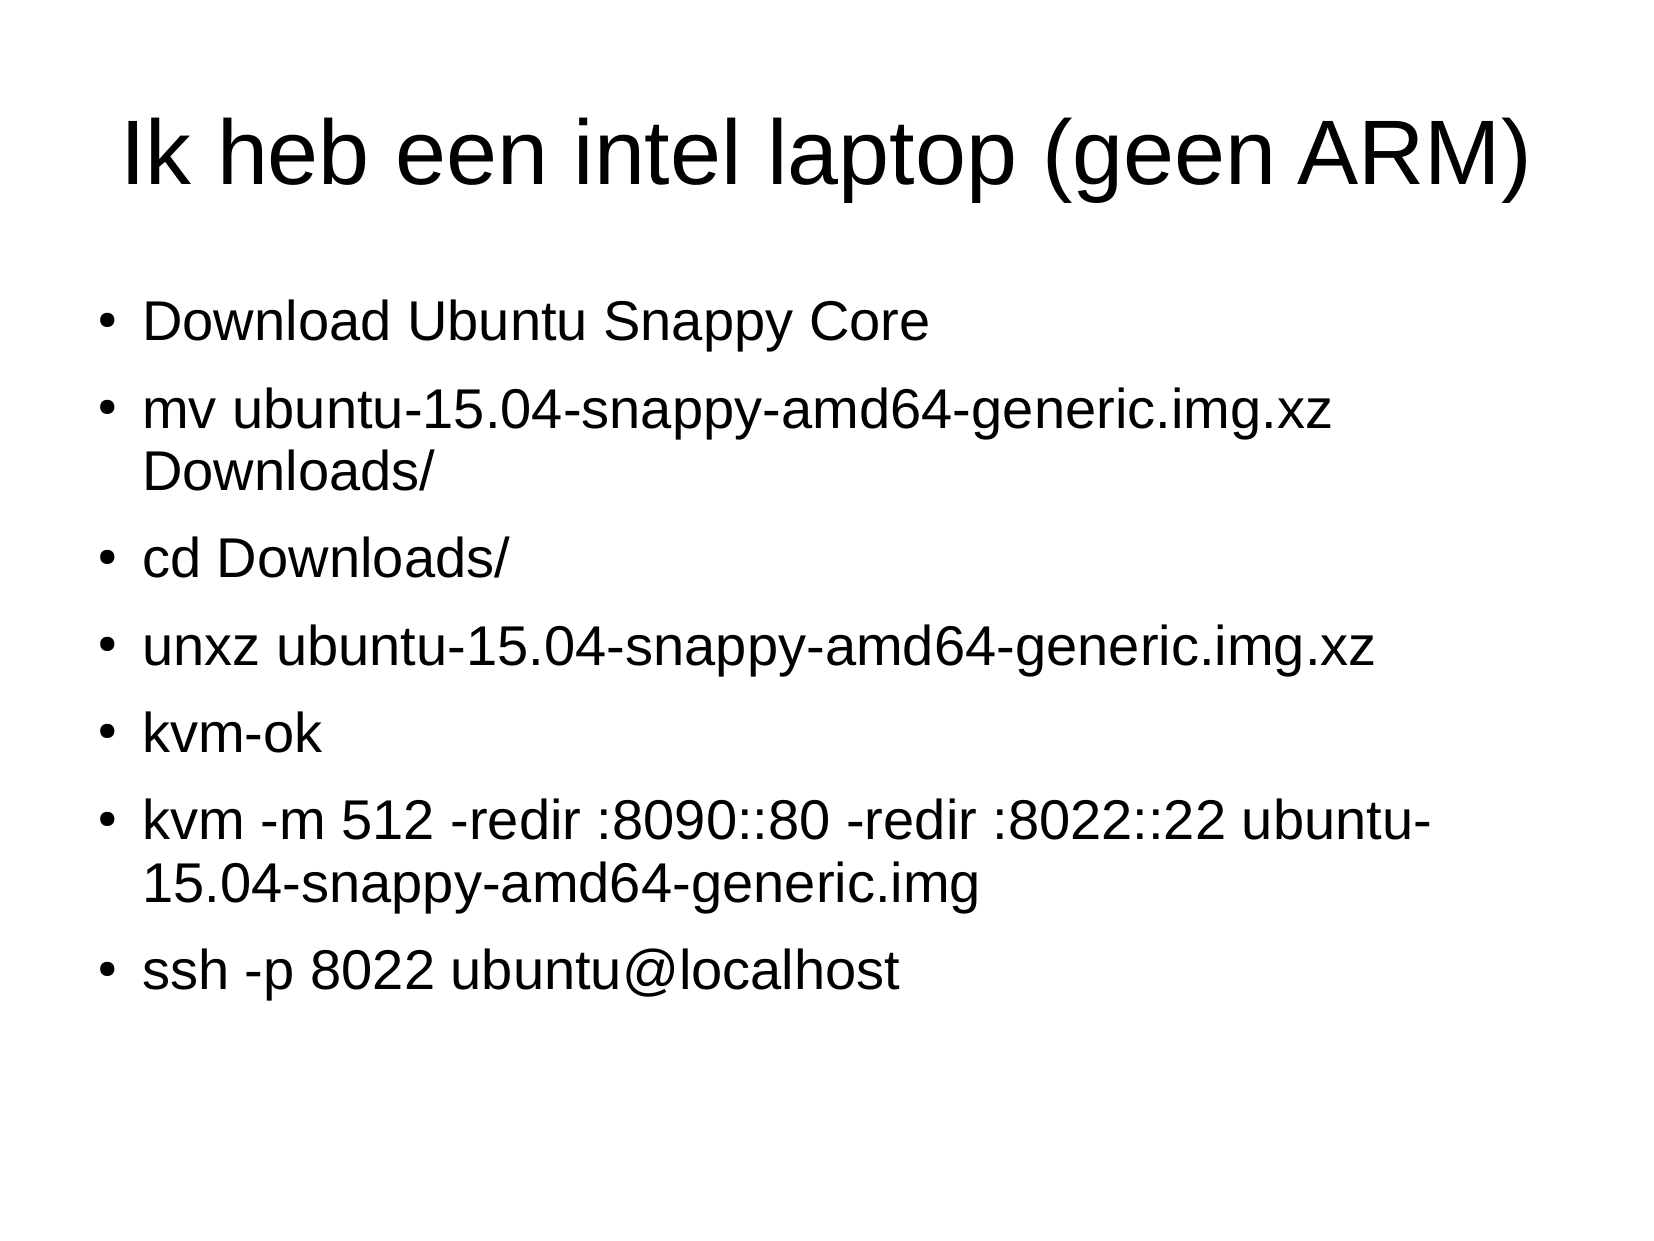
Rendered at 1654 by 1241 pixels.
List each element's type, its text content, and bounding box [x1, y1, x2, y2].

list Download Ubuntu Snappy Core mv ubuntu-15.04-snappy-amd64-generic.img.xz Downloads/ cd Downloads/ unxz ubuntu-15.04-snappy-amd64-generic.img.xz kvm-ok kvm -m 512 -redir :8090::80 -redir :8022::22 ubuntu-15.04-snappy-amd64-generic.img ssh -p 8022 ubuntu@localhost [82, 290, 1571, 1010]
title Ik heb een intel laptop (geen ARM) [82, 49, 1571, 257]
